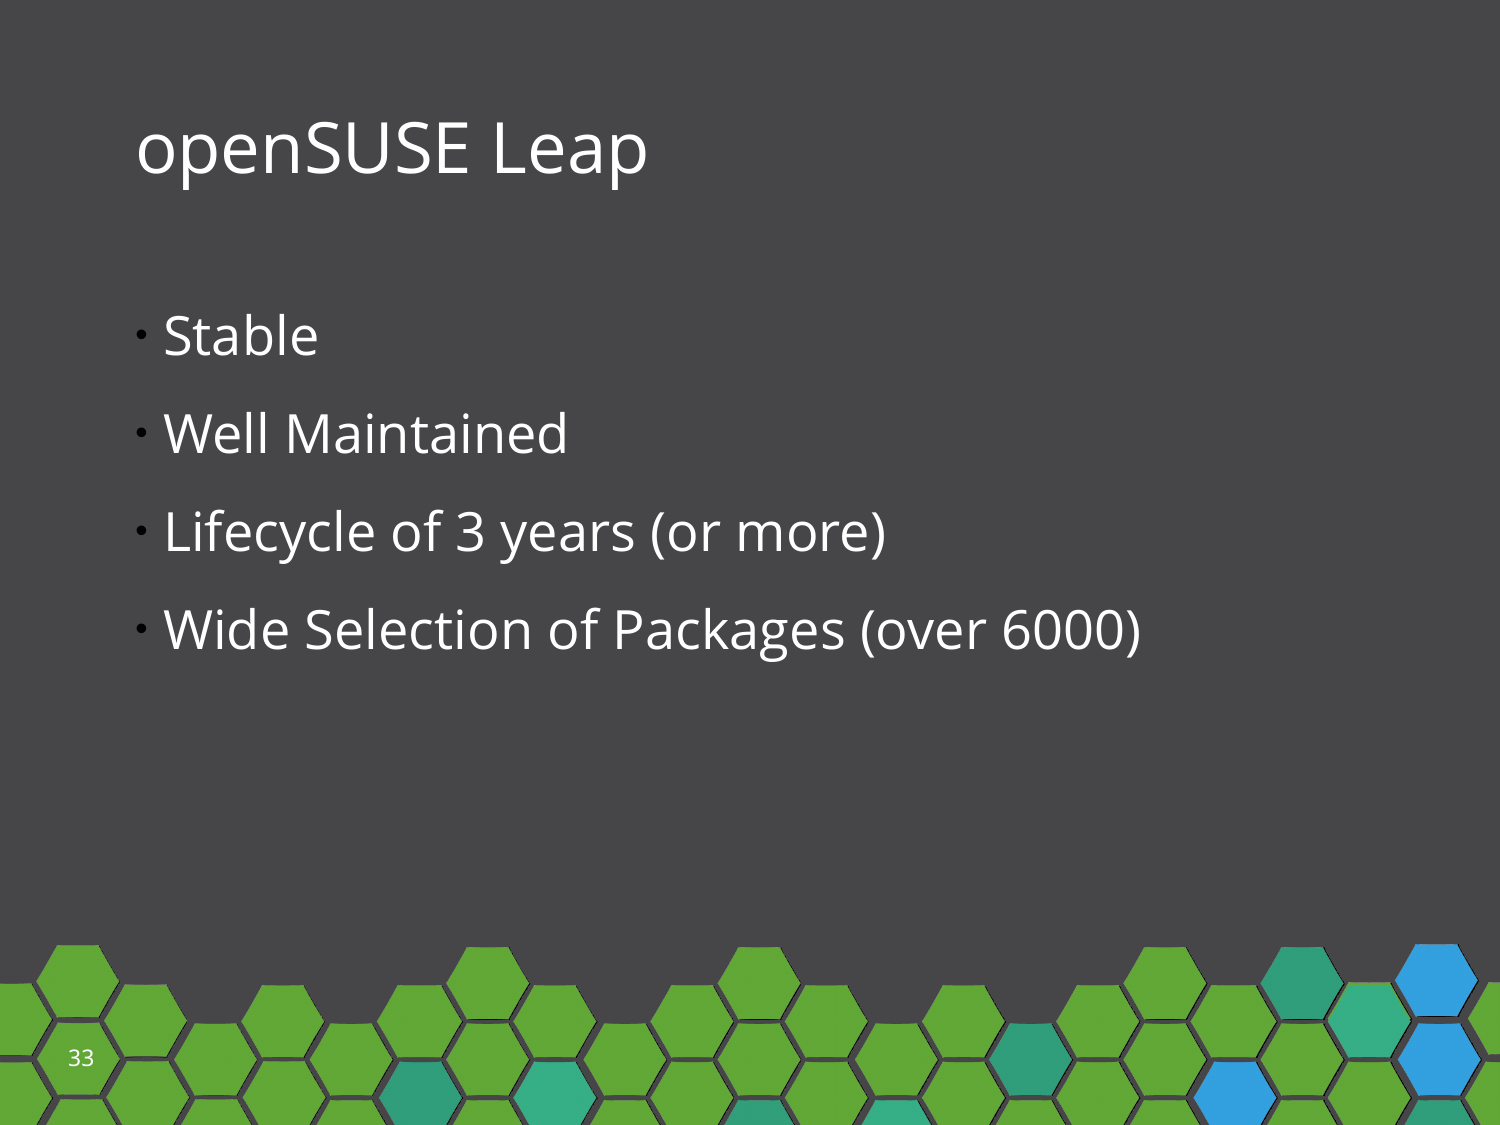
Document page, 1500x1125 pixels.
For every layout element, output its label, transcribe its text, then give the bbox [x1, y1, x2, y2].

title openSUSE Leap [135, 65, 1372, 228]
list Stable Well Maintained Lifecycle of 3 years (or more) Wide Selection of Packages (over 6000) [135, 297, 1372, 951]
picture [0, 944, 1500, 1125]
